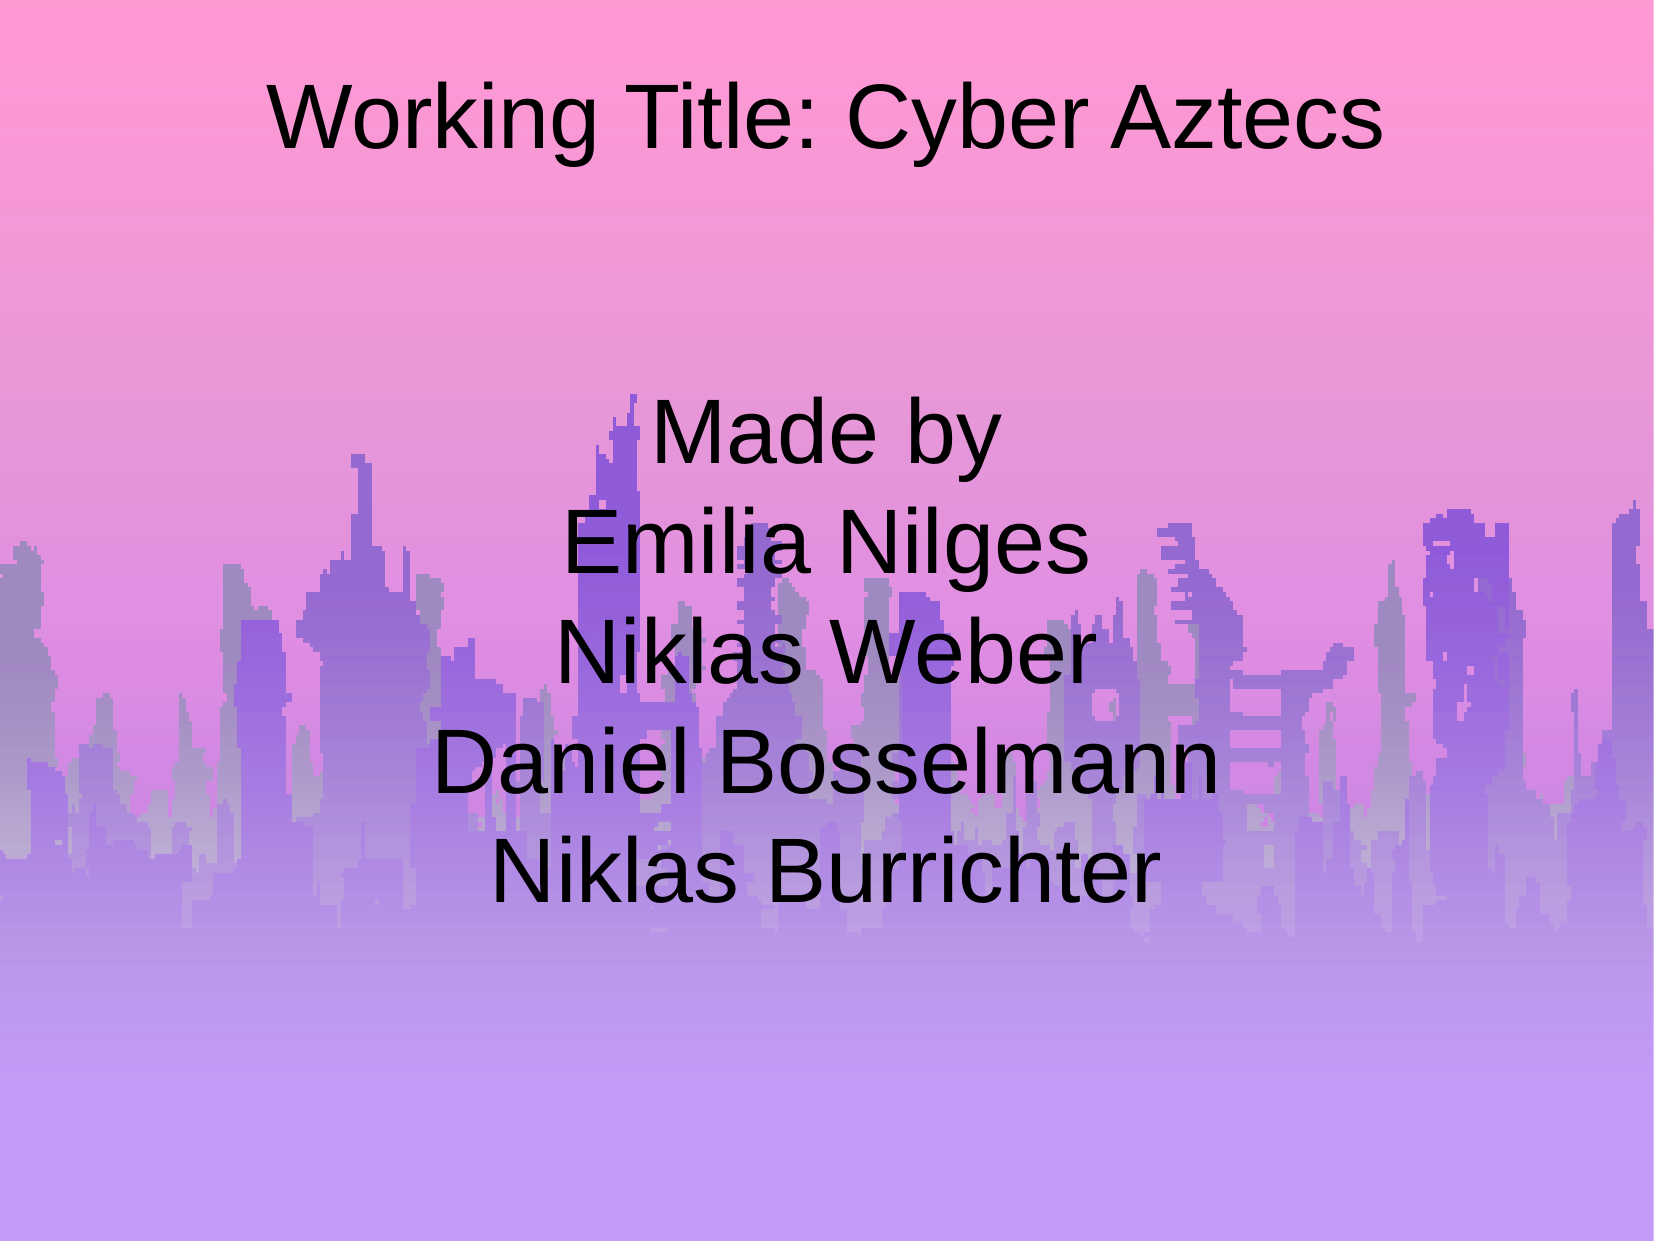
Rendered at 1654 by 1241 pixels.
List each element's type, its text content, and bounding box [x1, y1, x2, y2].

title Working Title: Cyber Aztecs [82, 49, 1571, 229]
subtitle Made by Emilia Nilges Niklas Weber Daniel Bosselmann Niklas Burrichter [82, 229, 1571, 1063]
picture [0, 0, 1654, 1241]
